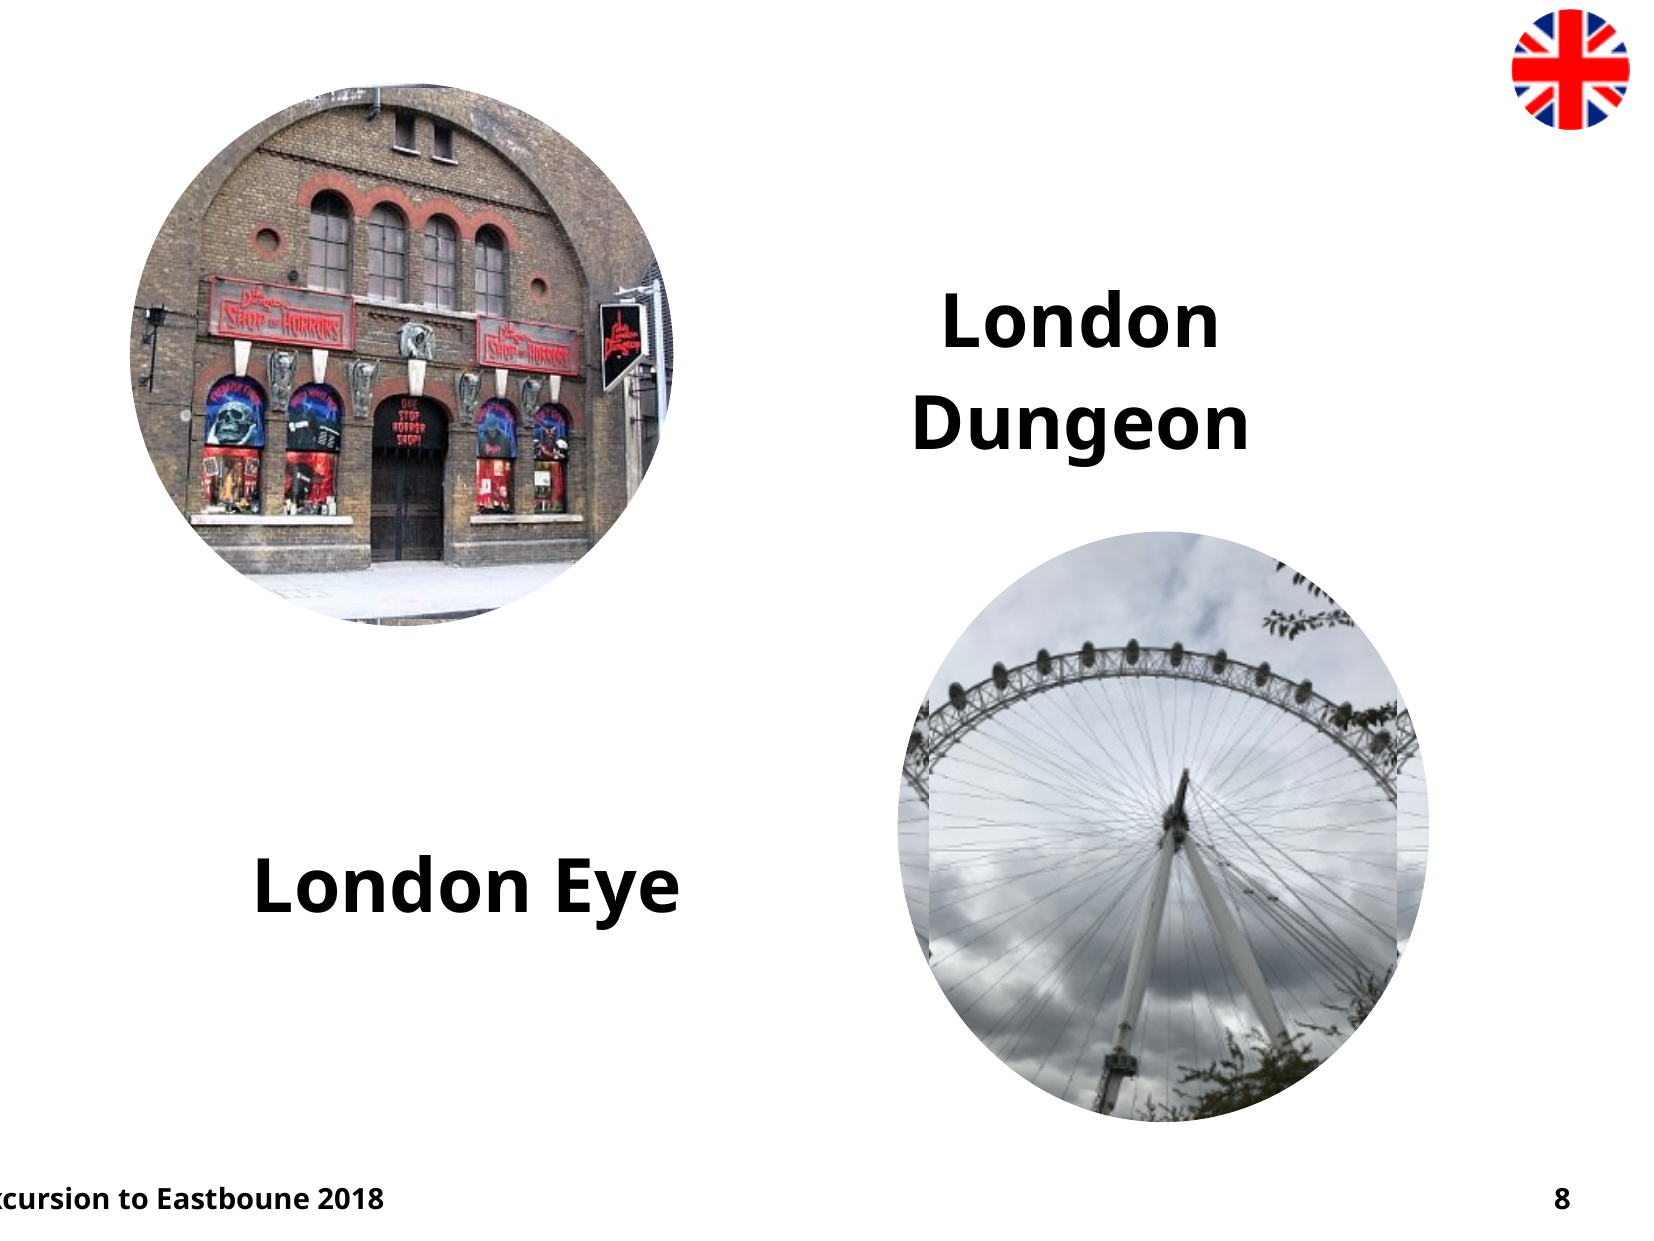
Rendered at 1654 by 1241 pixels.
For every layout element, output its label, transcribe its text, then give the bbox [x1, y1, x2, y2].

text_box [897, 531, 1430, 1123]
text_box London Dungeon [767, 259, 1394, 369]
picture [1511, 9, 1630, 131]
text_box London Eye [200, 824, 733, 934]
text_box [129, 82, 674, 627]
